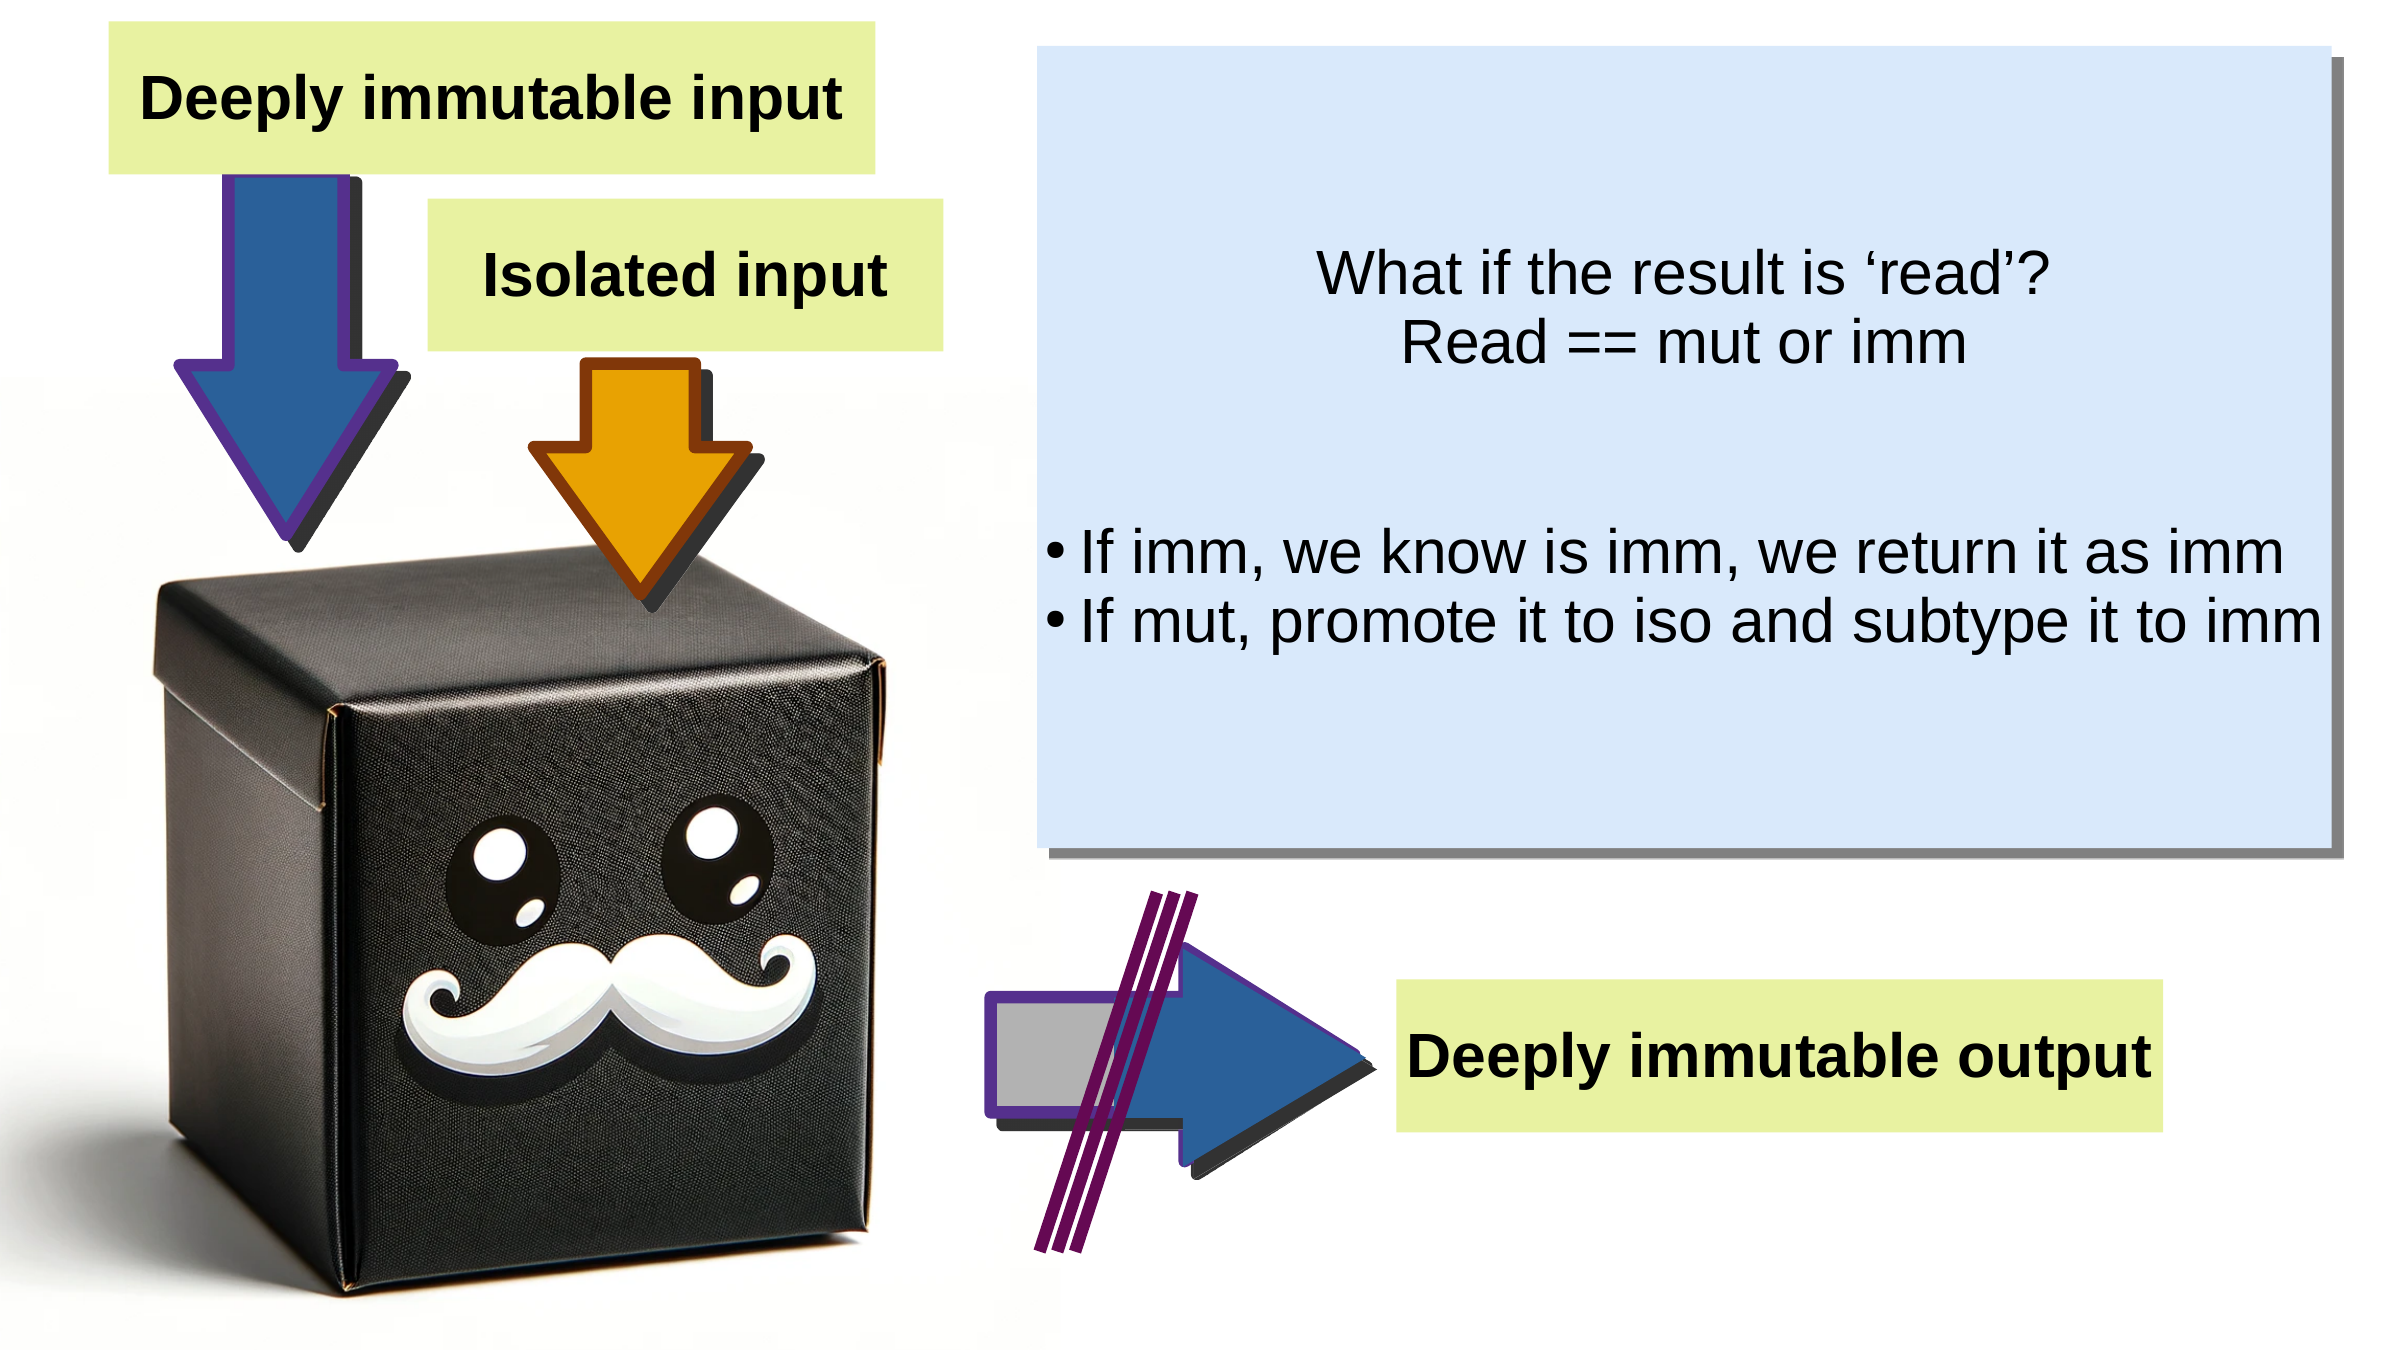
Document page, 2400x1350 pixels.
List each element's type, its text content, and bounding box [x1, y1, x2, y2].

text_box What if the result is ‘read’? Read == mut or imm If imm, we know is imm, we return it as imm If mut, promote it to iso and subtype it to imm [1037, 45, 2332, 849]
text_box Deeply immutable output [1396, 979, 2164, 1133]
text_box [533, 363, 747, 595]
text_box Deeply immutable input [108, 21, 876, 175]
text_box [1092, 997, 1133, 1113]
text_box [1126, 948, 1367, 1168]
text_box [990, 997, 1115, 1113]
picture [0, 377, 1061, 1350]
text_box [179, 175, 393, 535]
text_box [1110, 997, 1151, 1113]
text_box Isolated input [427, 198, 944, 352]
